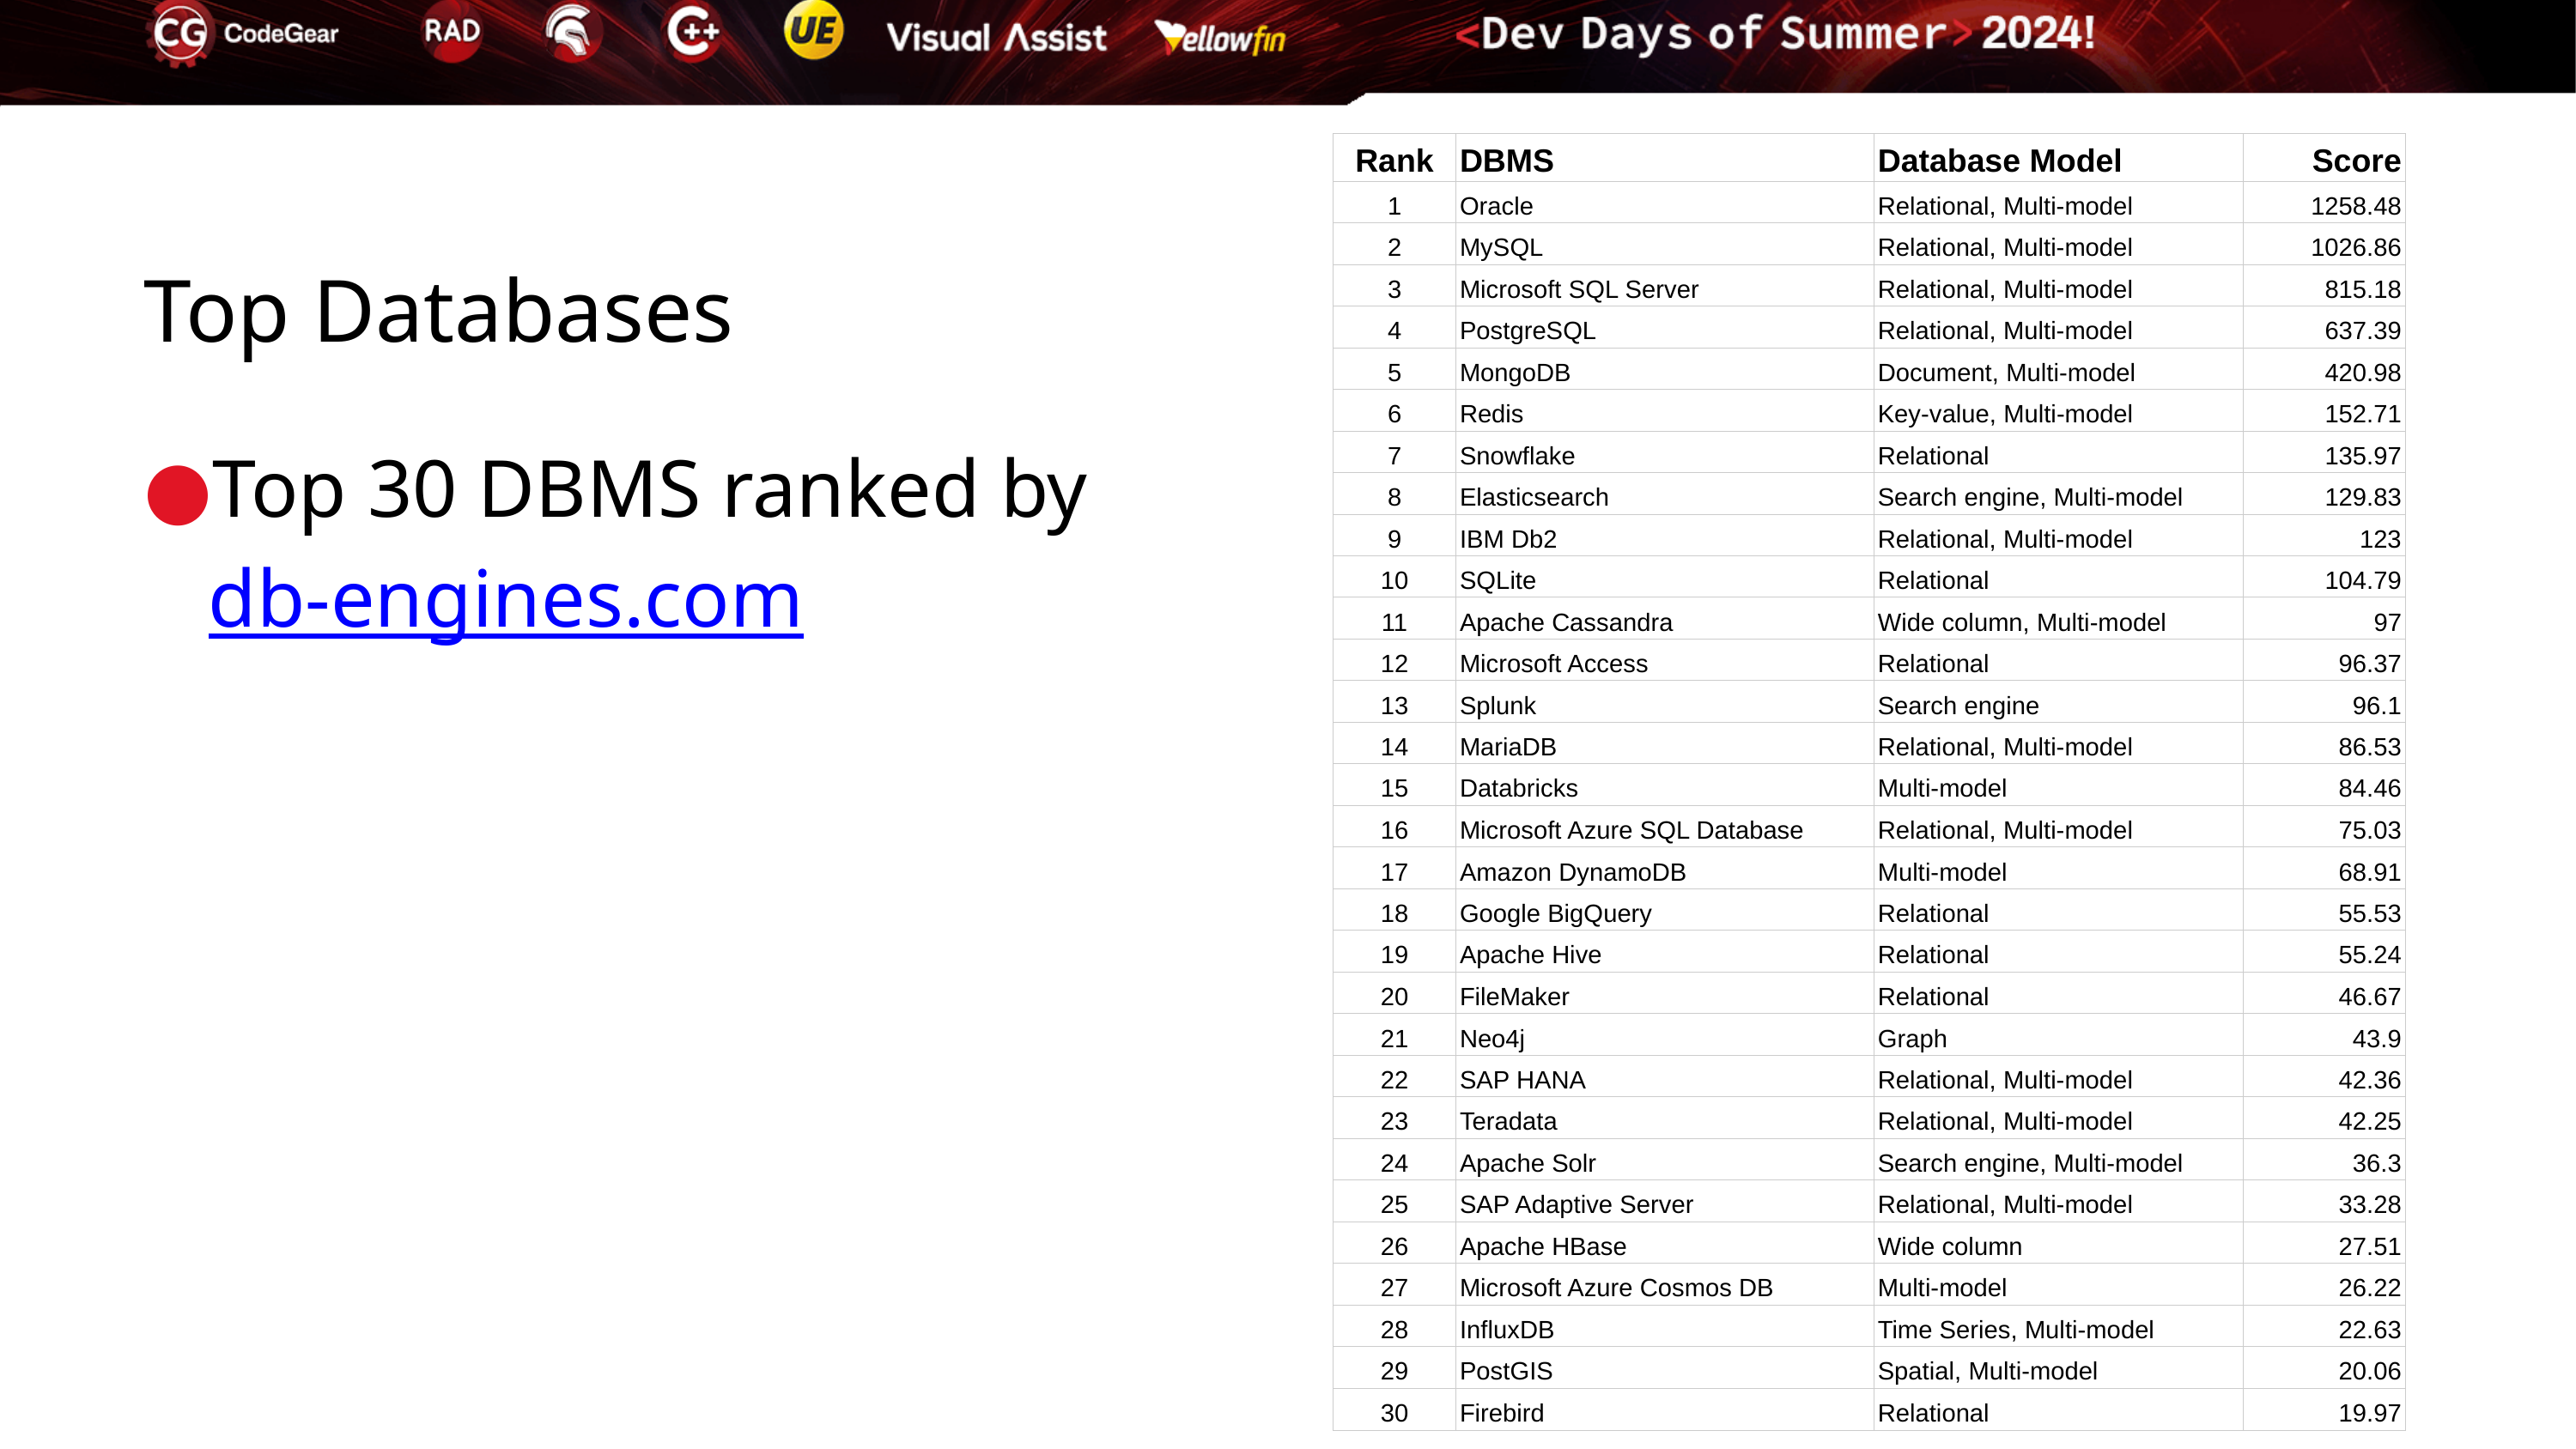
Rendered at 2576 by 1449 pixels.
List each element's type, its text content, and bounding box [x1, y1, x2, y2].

table_cell 19 [1334, 931, 1455, 972]
table_cell 6 [1334, 390, 1455, 431]
table_header Database Model [1874, 134, 2243, 181]
table_cell Relational, Multi-model [1874, 223, 2243, 264]
table_cell Graph [1874, 1014, 2243, 1055]
table_cell 15 [1334, 764, 1455, 805]
table_cell Relational, Multi-model [1874, 806, 2243, 846]
list Top 30 DBMS ranked by db-engines.com [131, 410, 1204, 1334]
table_cell 11 [1334, 597, 1455, 639]
table_cell 637.39 [2244, 306, 2405, 348]
table_cell 14 [1334, 723, 1455, 763]
table_cell 36.3 [2244, 1139, 2405, 1179]
table_cell Relational, Multi-model [1874, 723, 2243, 763]
table_cell Apache Solr [1456, 1139, 1874, 1179]
table_cell Relational [1874, 640, 2243, 680]
table_header Rank [1334, 134, 1455, 181]
table_cell Wide column, Multi-model [1874, 597, 2243, 639]
table_cell Relational, Multi-model [1874, 1097, 2243, 1138]
table_cell Relational, Multi-model [1874, 182, 2243, 222]
table_cell 104.79 [2244, 556, 2405, 597]
table_cell Relational [1874, 973, 2243, 1013]
picture [0, 0, 2576, 111]
table_cell 2 [1334, 223, 1455, 264]
table_header DBMS [1456, 134, 1874, 181]
table_cell 18 [1334, 889, 1455, 930]
table_cell Relational [1874, 556, 2243, 597]
table_cell 4 [1334, 306, 1455, 348]
table_cell 86.53 [2244, 723, 2405, 763]
table_cell 1 [1334, 182, 1455, 222]
table_cell IBM Db2 [1456, 515, 1874, 555]
title Top Databases [131, 177, 1333, 373]
table_cell 9 [1334, 515, 1455, 555]
table_cell 84.46 [2244, 764, 2405, 805]
table_cell 96.37 [2244, 640, 2405, 680]
table_cell 42.25 [2244, 1097, 2405, 1138]
table_cell Neo4j [1456, 1014, 1874, 1055]
table_cell Firebird [1456, 1389, 1874, 1430]
table_cell 55.24 [2244, 931, 2405, 972]
table_cell 1258.48 [2244, 182, 2405, 222]
table_cell MySQL [1456, 223, 1874, 264]
table_cell Relational, Multi-model [1874, 1180, 2243, 1222]
table_cell 12 [1334, 640, 1455, 680]
table_cell Snowflake [1456, 432, 1874, 472]
table_cell 46.67 [2244, 973, 2405, 1013]
table_cell Spatial, Multi-model [1874, 1347, 2243, 1388]
table_cell Key-value, Multi-model [1874, 390, 2243, 431]
table_cell 33.28 [2244, 1180, 2405, 1222]
table_header Score [2244, 134, 2405, 181]
table_cell 135.97 [2244, 432, 2405, 472]
table_cell Document, Multi-model [1874, 349, 2243, 389]
table_cell Relational [1874, 432, 2243, 472]
table_cell Microsoft SQL Server [1456, 265, 1874, 306]
table_cell SAP Adaptive Server [1456, 1180, 1874, 1222]
table_cell MariaDB [1456, 723, 1874, 763]
table_cell Relational [1874, 889, 2243, 930]
table_cell Microsoft Azure Cosmos DB [1456, 1264, 1874, 1305]
table_cell Apache HBase [1456, 1222, 1874, 1263]
table_cell 96.1 [2244, 681, 2405, 722]
table_cell 13 [1334, 681, 1455, 722]
table_cell 26 [1334, 1222, 1455, 1263]
table_cell InfluxDB [1456, 1306, 1874, 1346]
table_cell 25 [1334, 1180, 1455, 1222]
table_cell SQLite [1456, 556, 1874, 597]
table_cell PostGIS [1456, 1347, 1874, 1388]
table_cell Elasticsearch [1456, 473, 1874, 514]
table_cell 22 [1334, 1056, 1455, 1096]
table_cell 123 [2244, 515, 2405, 555]
table_cell 28 [1334, 1306, 1455, 1346]
table_cell Search engine, Multi-model [1874, 1139, 2243, 1179]
table_cell Relational, Multi-model [1874, 306, 2243, 348]
table_cell 3 [1334, 265, 1455, 306]
table_cell 75.03 [2244, 806, 2405, 846]
table_cell 29 [1334, 1347, 1455, 1388]
table_cell Apache Cassandra [1456, 597, 1874, 639]
table_cell 30 [1334, 1389, 1455, 1430]
table_cell 23 [1334, 1097, 1455, 1138]
table_cell Amazon DynamoDB [1456, 847, 1874, 888]
table_cell Multi-model [1874, 1264, 2243, 1305]
table_cell 152.71 [2244, 390, 2405, 431]
table_cell 19.97 [2244, 1389, 2405, 1430]
table_cell 21 [1334, 1014, 1455, 1055]
table_cell 420.98 [2244, 349, 2405, 389]
table_cell Splunk [1456, 681, 1874, 722]
table_cell 10 [1334, 556, 1455, 597]
table_cell Google BigQuery [1456, 889, 1874, 930]
table_cell Search engine, Multi-model [1874, 473, 2243, 514]
table_cell Relational [1874, 1389, 2243, 1430]
table_cell FileMaker [1456, 973, 1874, 1013]
table_cell Time Series, Multi-model [1874, 1306, 2243, 1346]
table_cell Wide column [1874, 1222, 2243, 1263]
table_cell Relational, Multi-model [1874, 515, 2243, 555]
table_cell 1026.86 [2244, 223, 2405, 264]
table_cell Redis [1456, 390, 1874, 431]
table_cell Databricks [1456, 764, 1874, 805]
table_cell Search engine [1874, 681, 2243, 722]
table_cell 27.51 [2244, 1222, 2405, 1263]
table_cell 20 [1334, 973, 1455, 1013]
table_cell Multi-model [1874, 764, 2243, 805]
table_cell Oracle [1456, 182, 1874, 222]
table_cell 42.36 [2244, 1056, 2405, 1096]
table_cell 20.06 [2244, 1347, 2405, 1388]
table_cell 24 [1334, 1139, 1455, 1179]
table_cell 8 [1334, 473, 1455, 514]
table_cell 43.9 [2244, 1014, 2405, 1055]
table_cell 22.63 [2244, 1306, 2405, 1346]
table_cell 17 [1334, 847, 1455, 888]
table_cell Microsoft Azure SQL Database [1456, 806, 1874, 846]
table_cell Relational, Multi-model [1874, 265, 2243, 306]
table_cell 815.18 [2244, 265, 2405, 306]
table_cell Relational, Multi-model [1874, 1056, 2243, 1096]
table_cell 68.91 [2244, 847, 2405, 888]
table_cell 7 [1334, 432, 1455, 472]
table_cell 55.53 [2244, 889, 2405, 930]
table_cell 97 [2244, 597, 2405, 639]
table_cell Apache Hive [1456, 931, 1874, 972]
table_cell Relational [1874, 931, 2243, 972]
table_cell 129.83 [2244, 473, 2405, 514]
table_cell Multi-model [1874, 847, 2243, 888]
table_cell 5 [1334, 349, 1455, 389]
table_cell Microsoft Access [1456, 640, 1874, 680]
table_cell MongoDB [1456, 349, 1874, 389]
table_cell SAP HANA [1456, 1056, 1874, 1096]
table_cell 16 [1334, 806, 1455, 846]
table_cell 27 [1334, 1264, 1455, 1305]
table_cell 26.22 [2244, 1264, 2405, 1305]
table_cell Teradata [1456, 1097, 1874, 1138]
table_cell PostgreSQL [1456, 306, 1874, 348]
